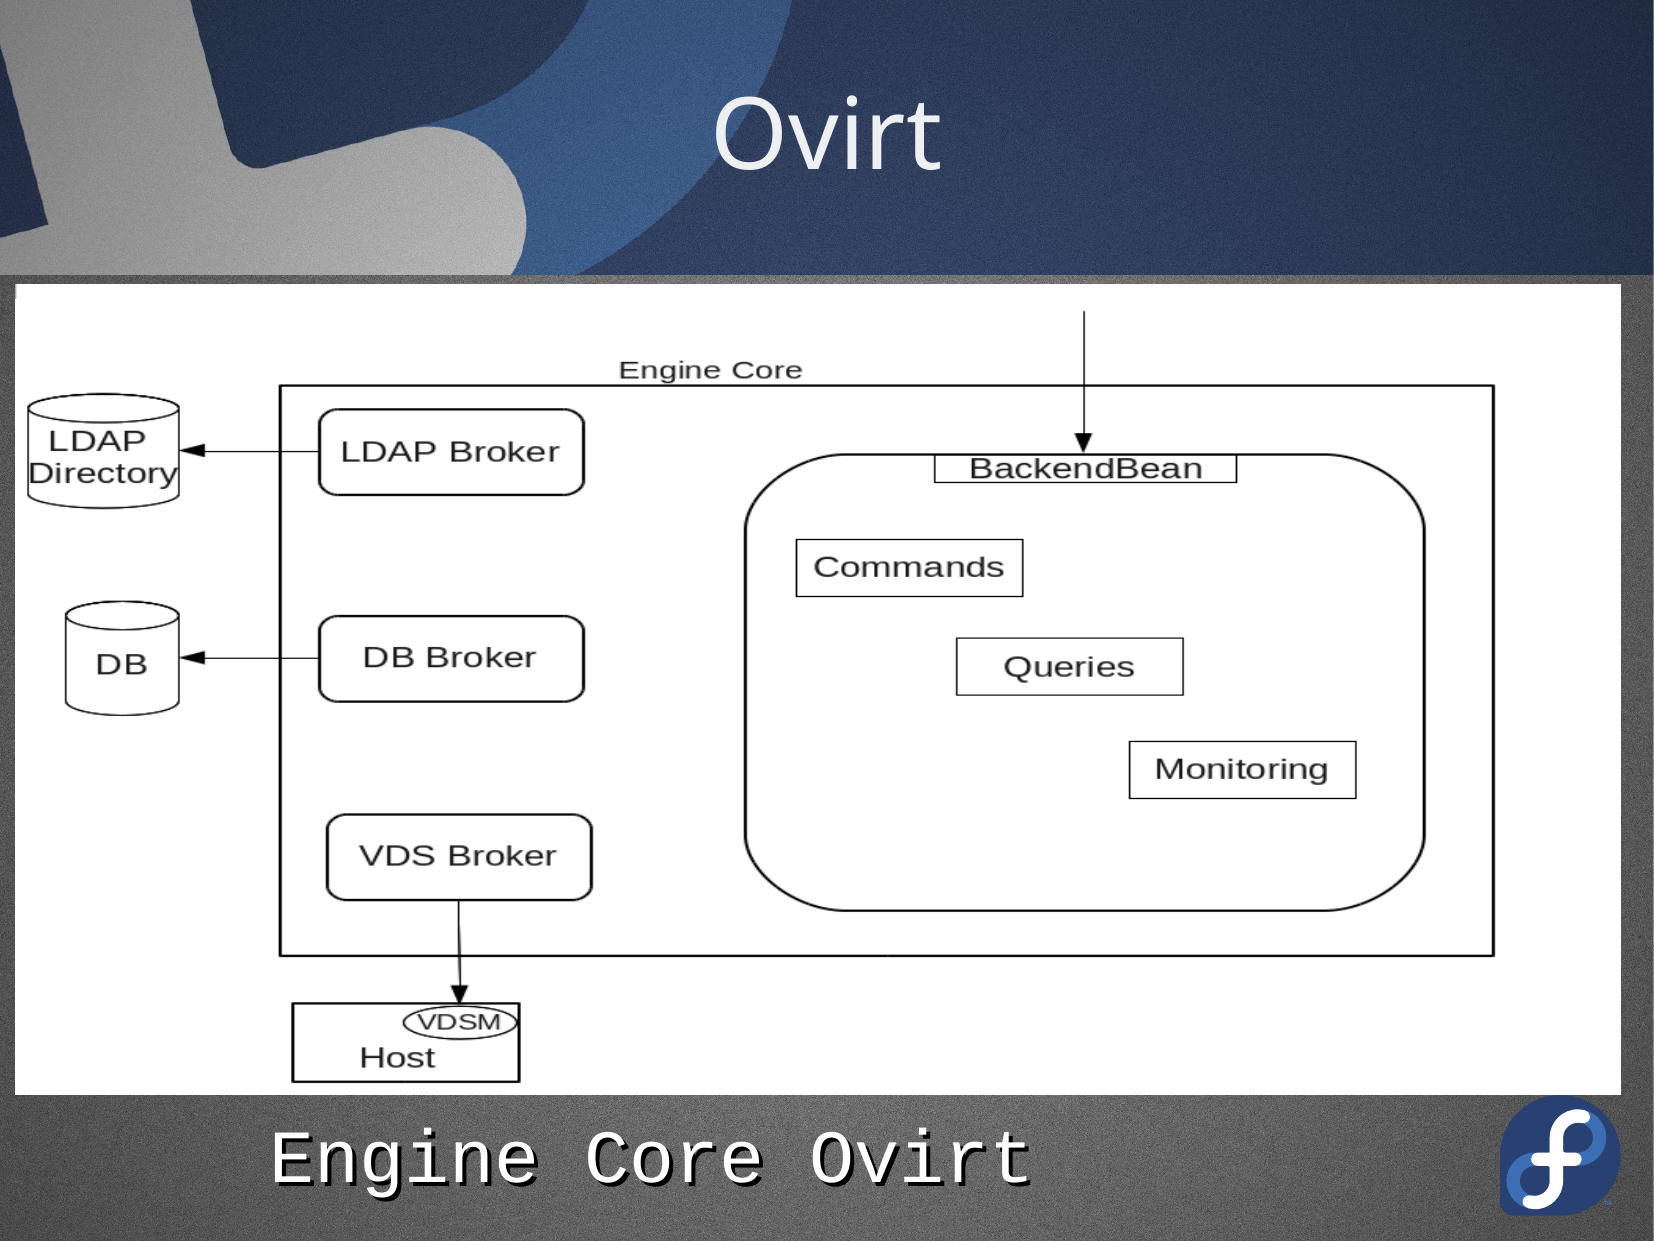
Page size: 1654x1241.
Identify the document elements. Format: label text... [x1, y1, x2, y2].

text_box Engine Core Ovirt [255, 1096, 1306, 1215]
picture [0, 0, 1654, 1241]
text_box Ovirt [88, 29, 1565, 237]
